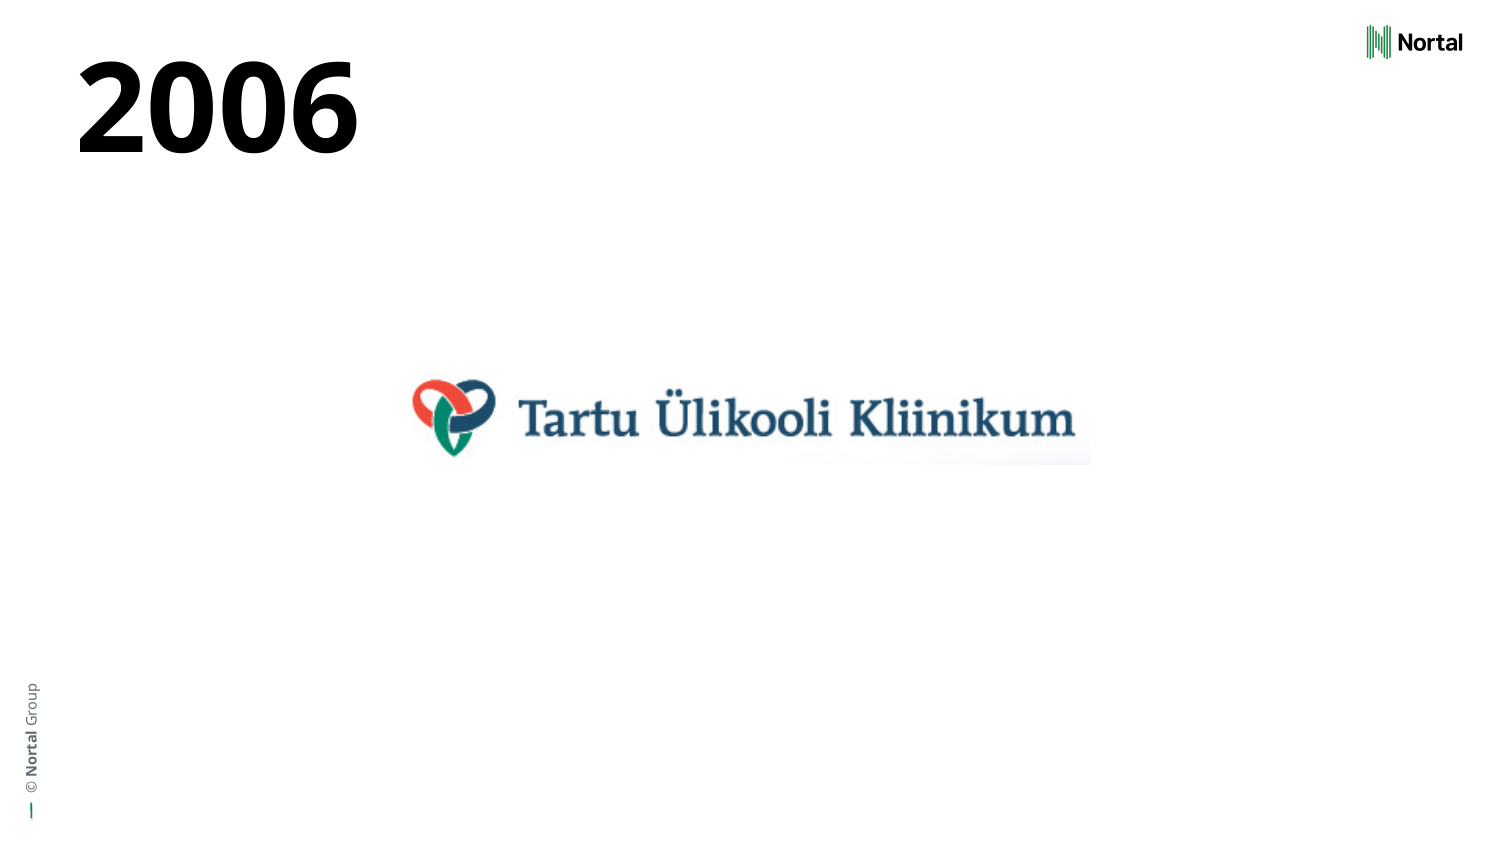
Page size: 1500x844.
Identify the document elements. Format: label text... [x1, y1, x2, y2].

title 2006 [75, 31, 1425, 177]
picture [405, 372, 1091, 466]
